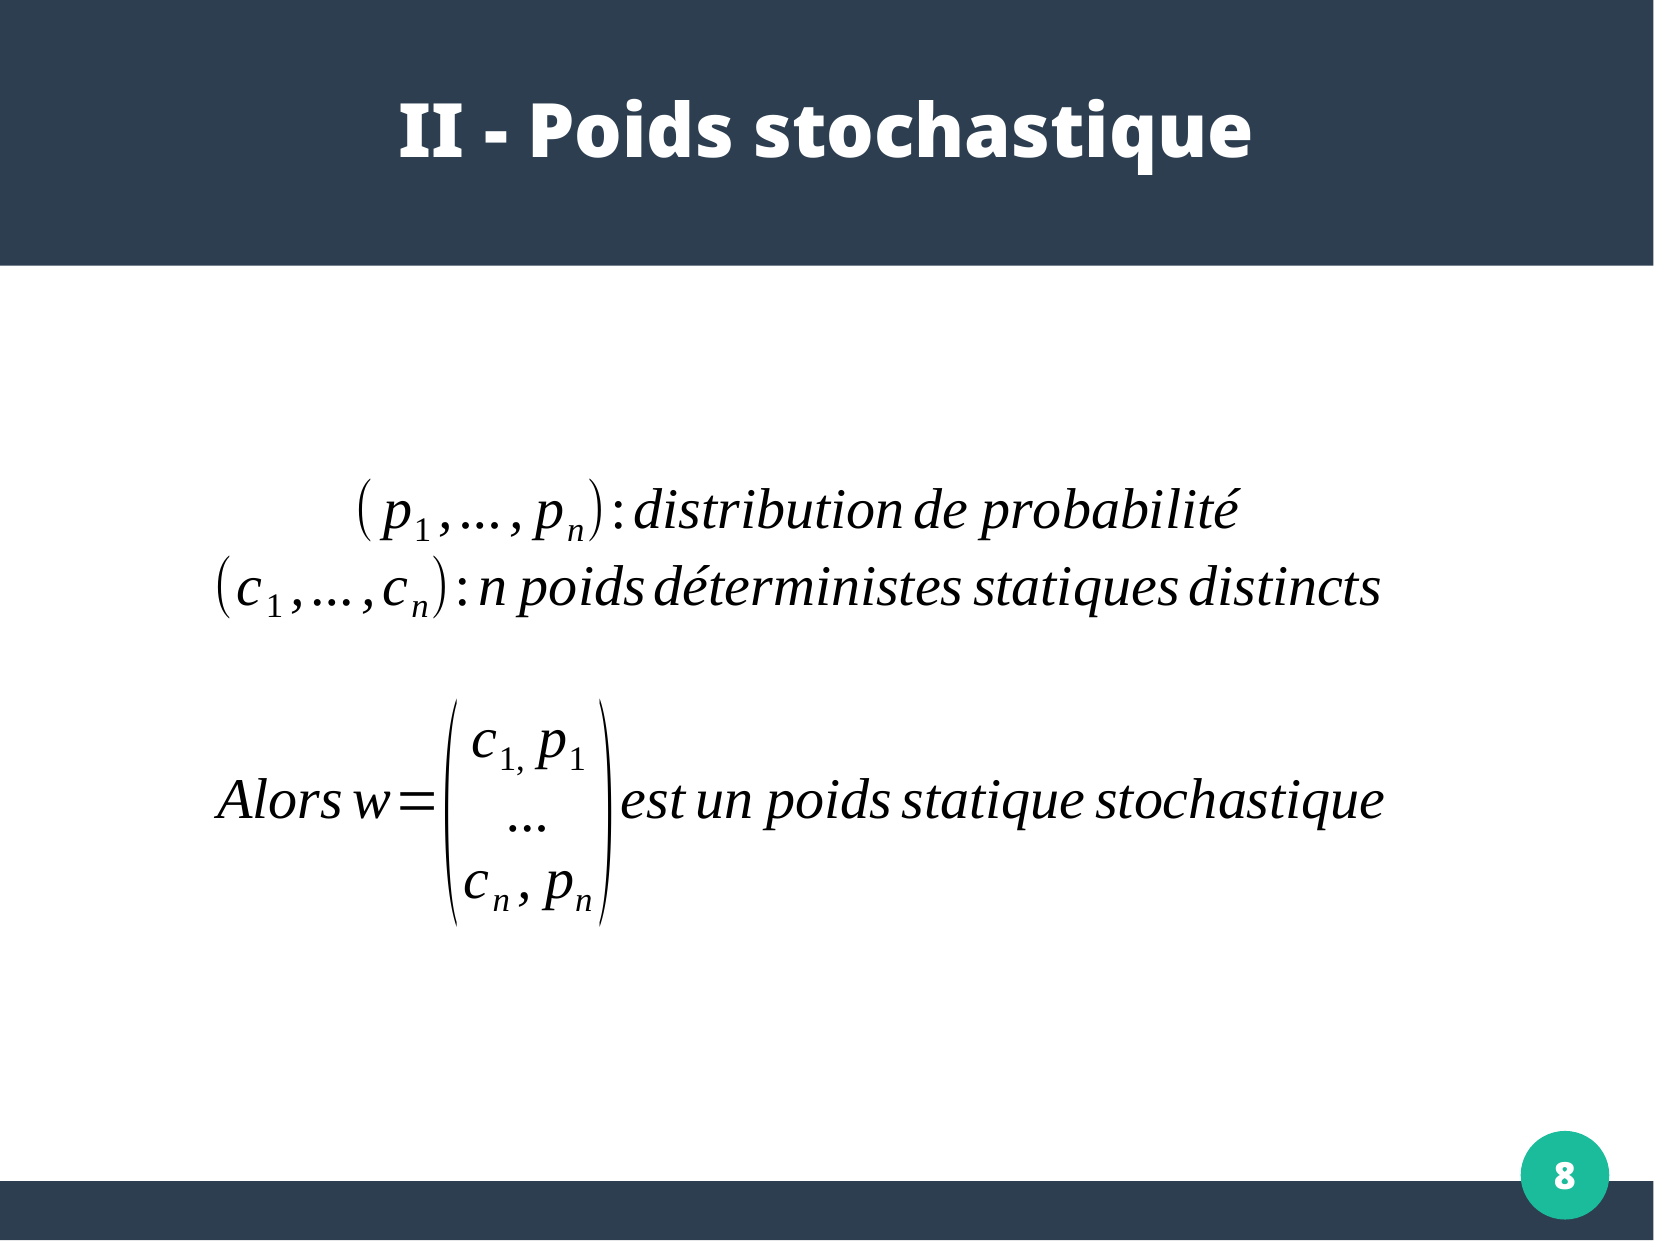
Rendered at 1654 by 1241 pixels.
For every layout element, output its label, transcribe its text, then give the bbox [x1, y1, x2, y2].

chart [205, 475, 1394, 1063]
title II - Poids stochastique [59, 49, 1595, 207]
